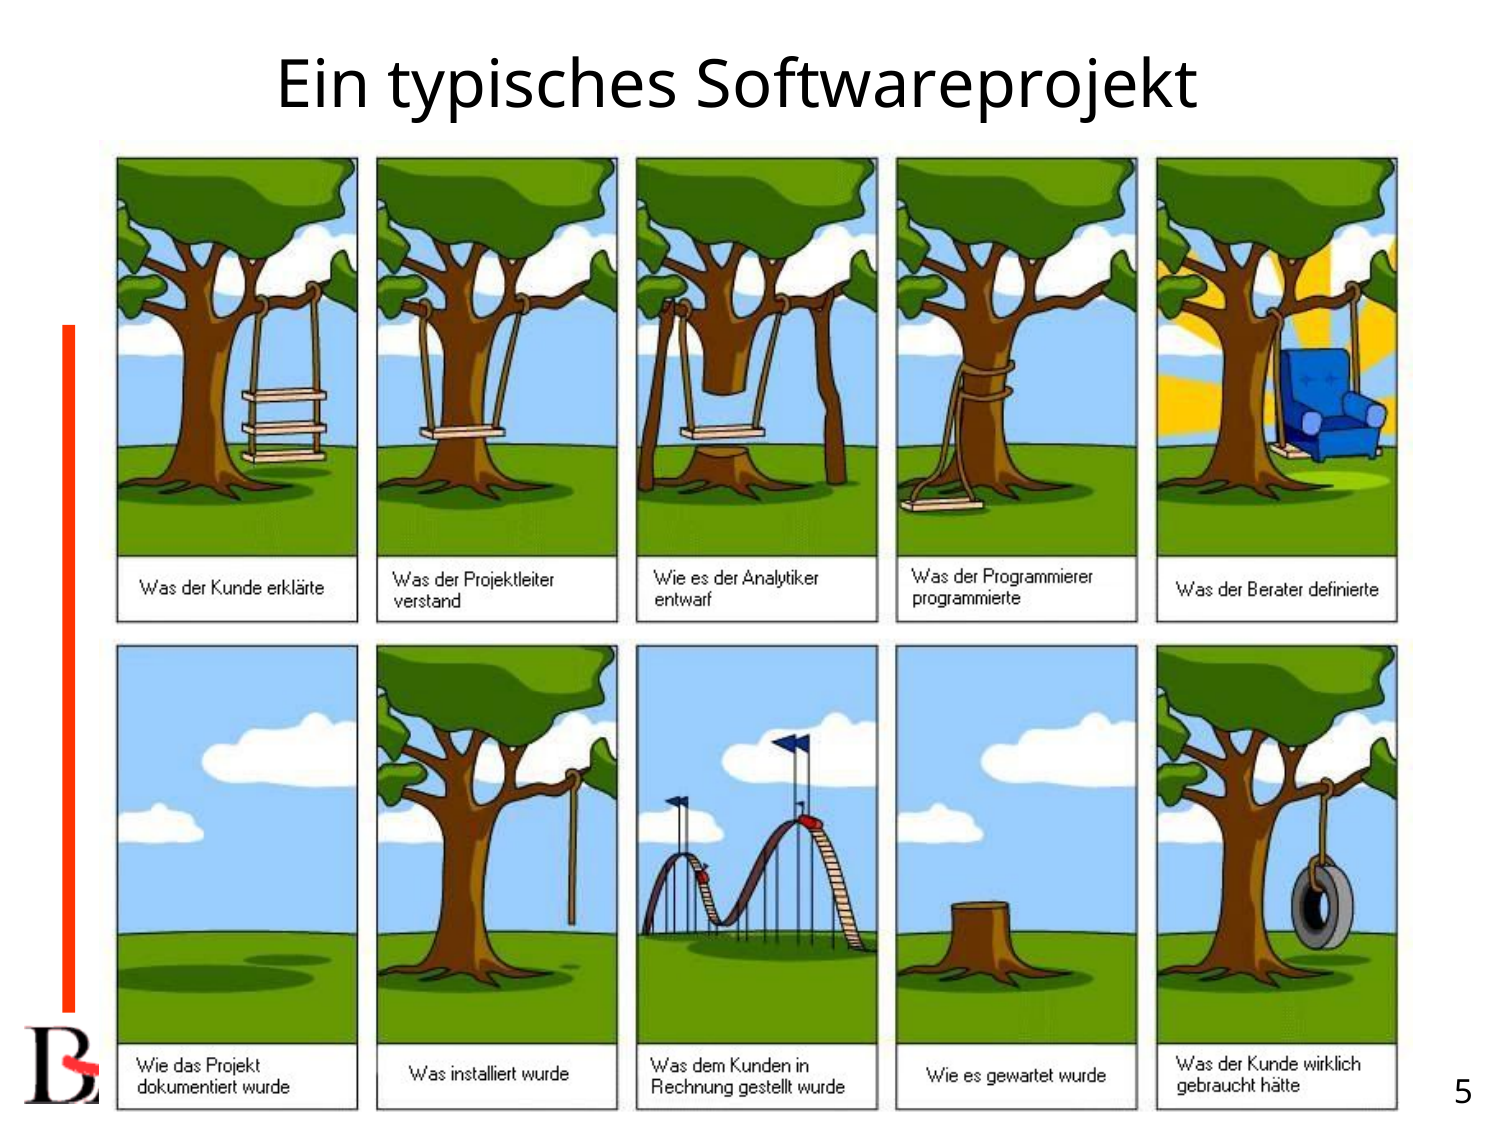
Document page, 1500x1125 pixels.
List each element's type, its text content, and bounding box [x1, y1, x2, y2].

picture [24, 140, 1413, 1125]
title Ein typisches Softwareprojekt [99, 0, 1375, 140]
